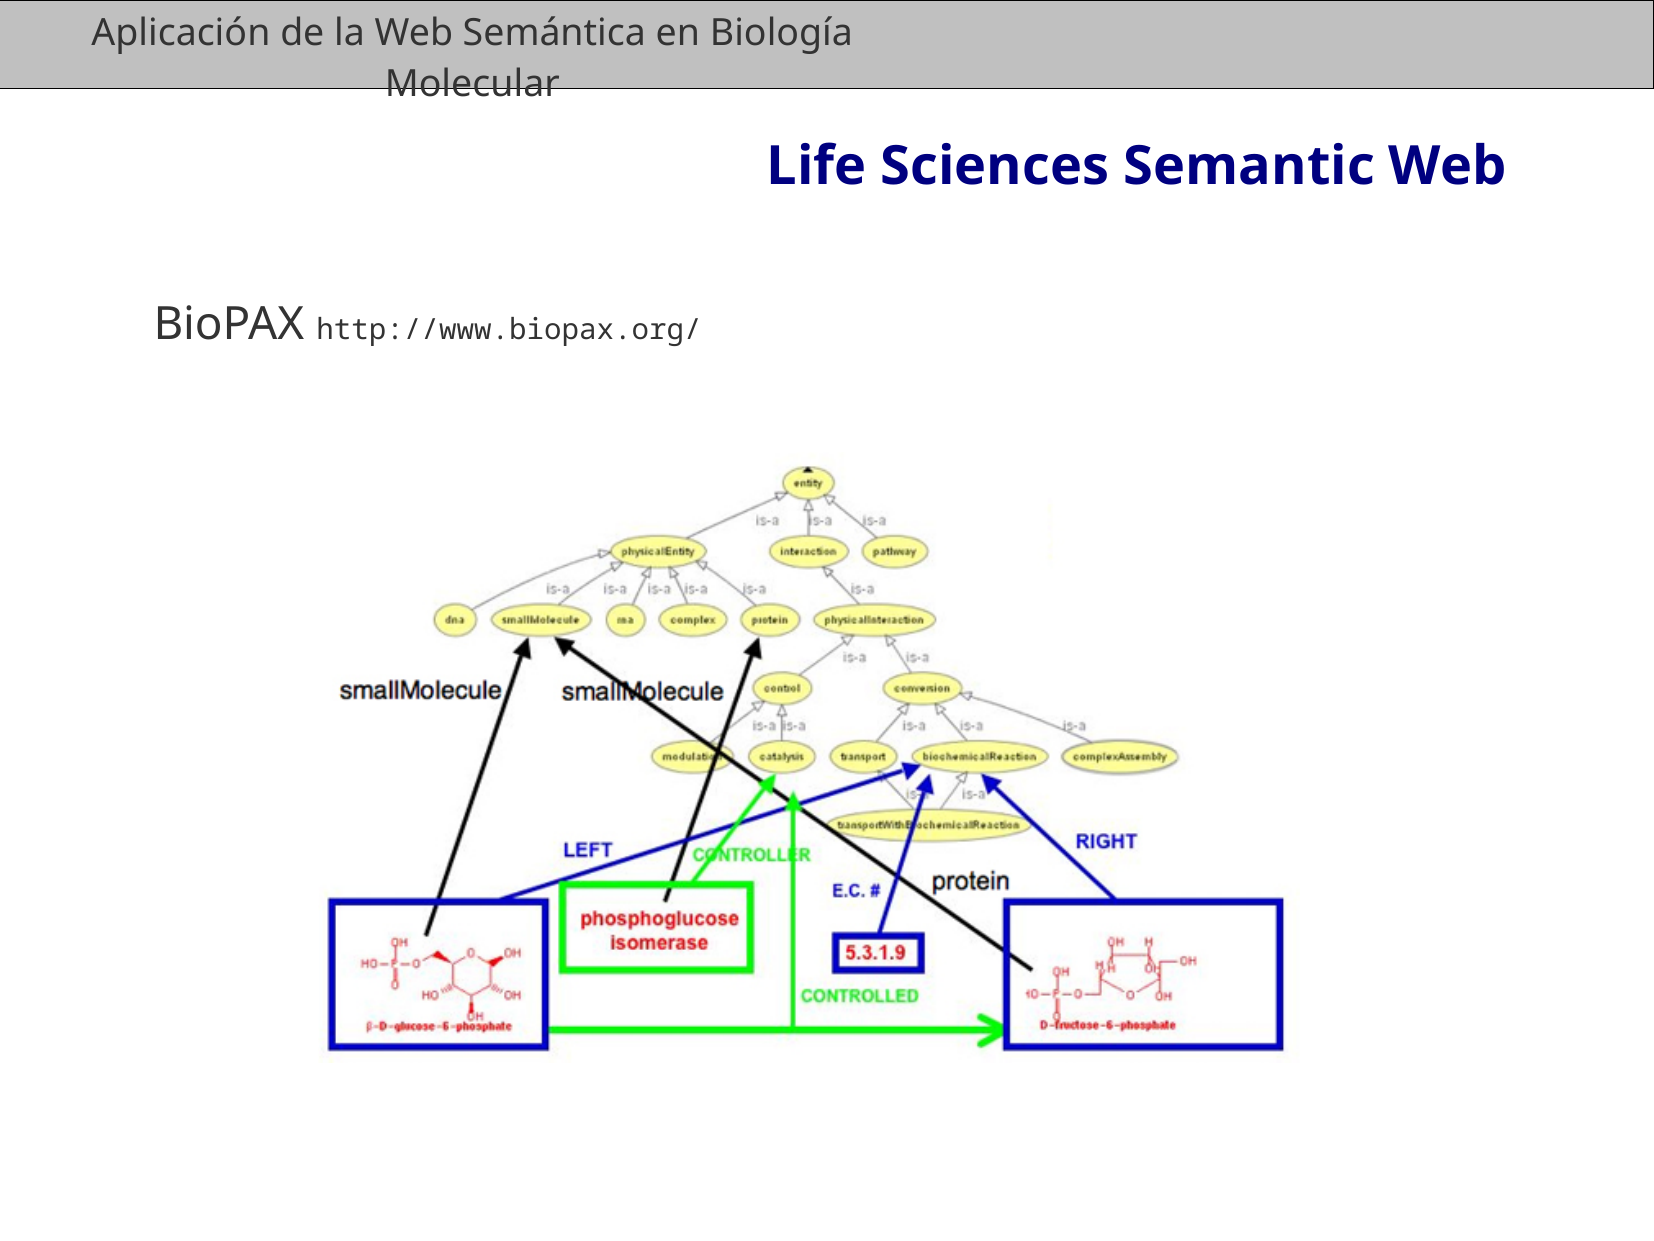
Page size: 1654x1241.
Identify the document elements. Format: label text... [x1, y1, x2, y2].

list BioPAX http://www.biopax.org/ [82, 290, 1571, 1182]
text_box Life Sciences Semantic Web [620, 125, 1654, 202]
text_box [0, 0, 1654, 89]
picture [318, 452, 1300, 1063]
text_box Aplicación de la Web Semántica en Biología Molecular [0, 23, 945, 89]
